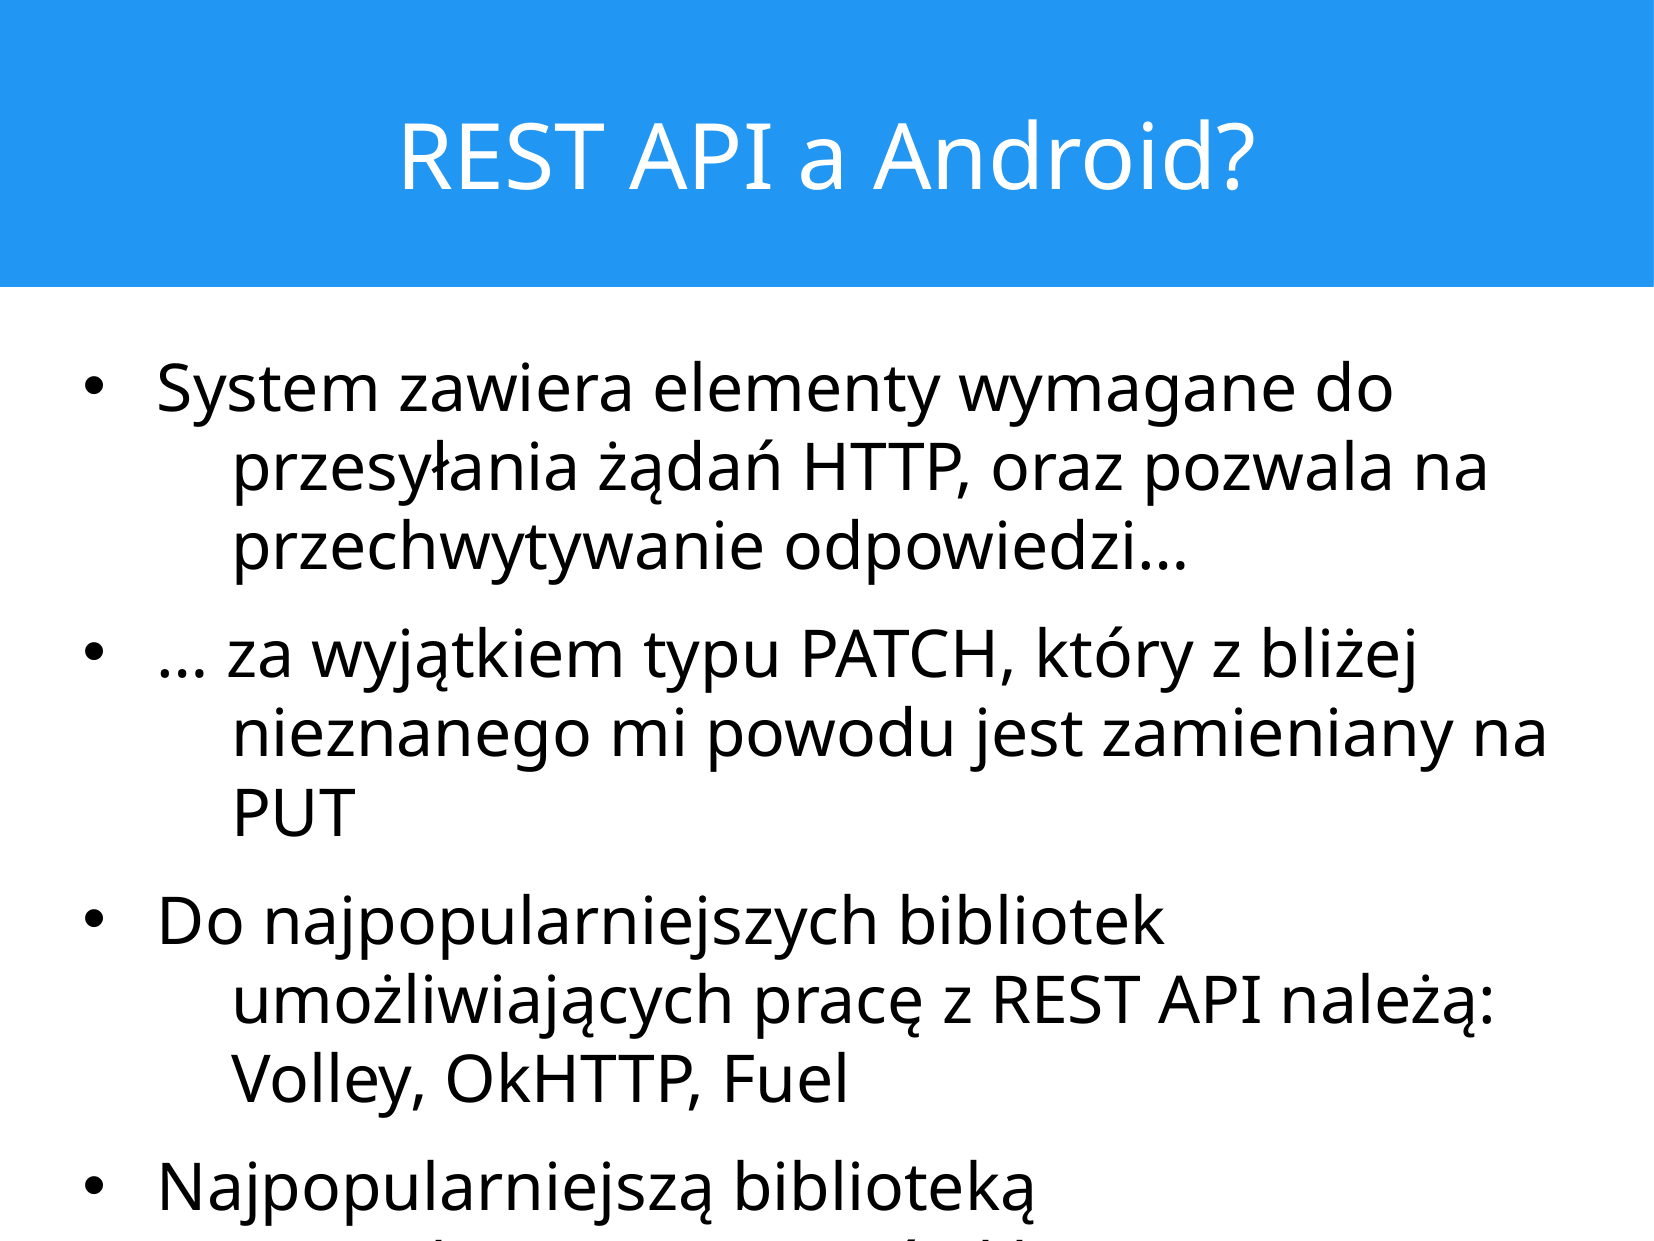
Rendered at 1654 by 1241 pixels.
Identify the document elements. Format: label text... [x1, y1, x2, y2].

title REST API a Android? [82, 97, 1571, 209]
list System zawiera elementy wymagane do przesyłania żądań HTTP, oraz pozwala na przechwytywanie odpowiedzi… … za wyjątkiem typu PATCH, który z bliżej nieznanego mi powodu jest zamieniany na PUT Do najpopularniejszych bibliotek umożliwiających pracę z REST API należą: Volley, OkHTTP, Fuel Najpopularniejszą biblioteką pozwalającą parsować pliki JSON jest: GSON [82, 344, 1571, 1161]
